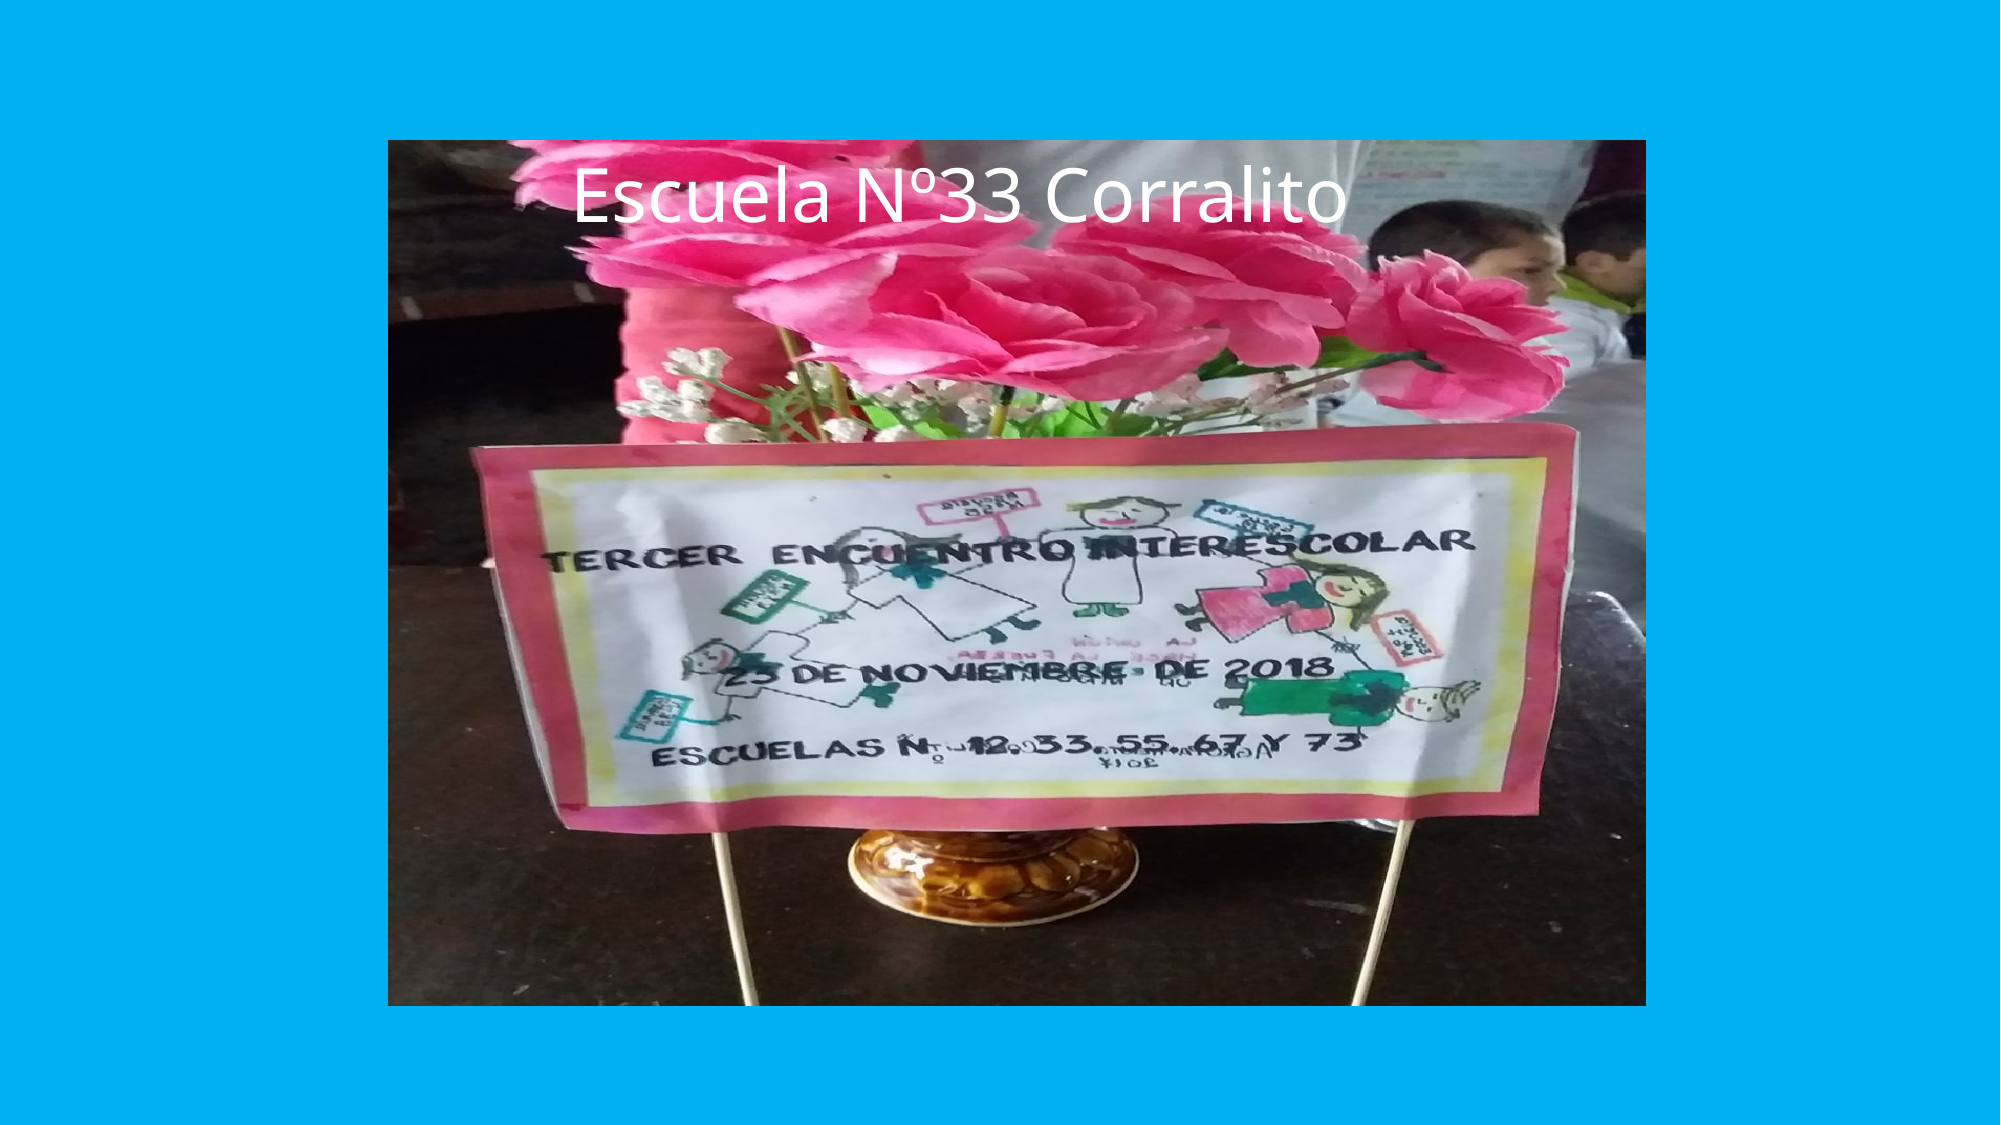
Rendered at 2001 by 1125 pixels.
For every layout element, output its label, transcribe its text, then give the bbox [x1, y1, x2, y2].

text_box Escuela Nº33 Corralito [58, 140, 1842, 286]
picture [389, 286, 1645, 1005]
